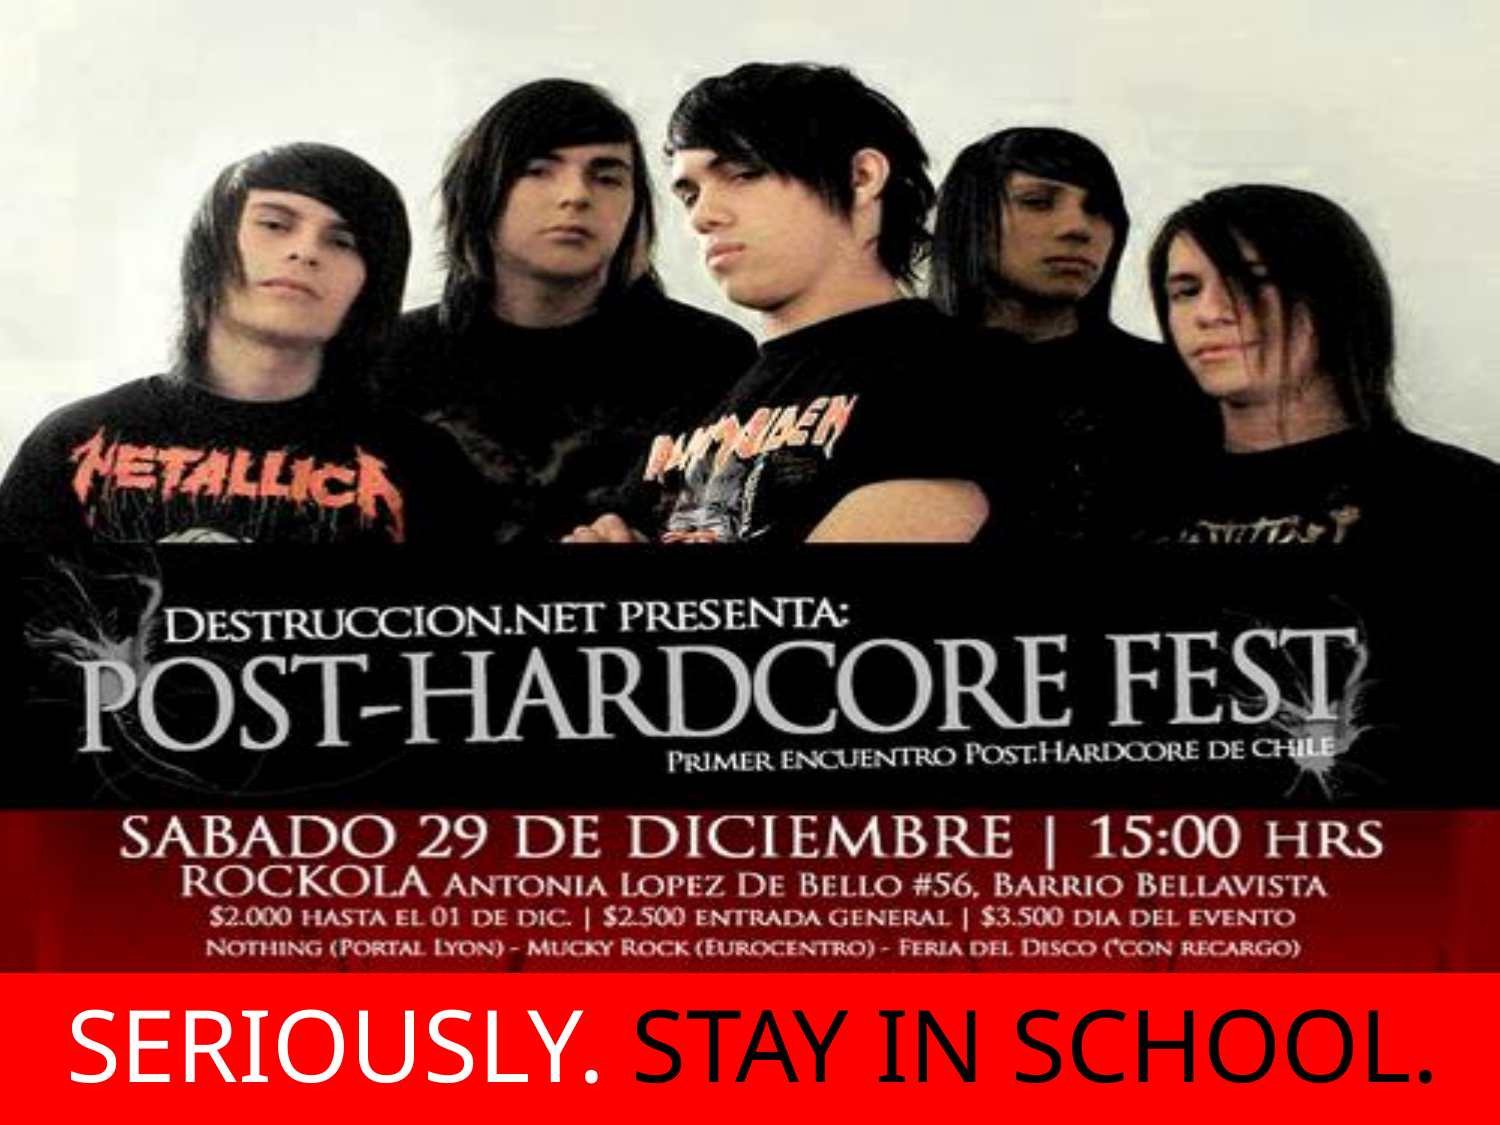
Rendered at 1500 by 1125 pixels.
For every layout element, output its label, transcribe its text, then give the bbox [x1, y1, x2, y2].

list SERIOUSLY. STAY IN SCHOOL. [28, 974, 1478, 1111]
picture [0, 0, 1500, 973]
